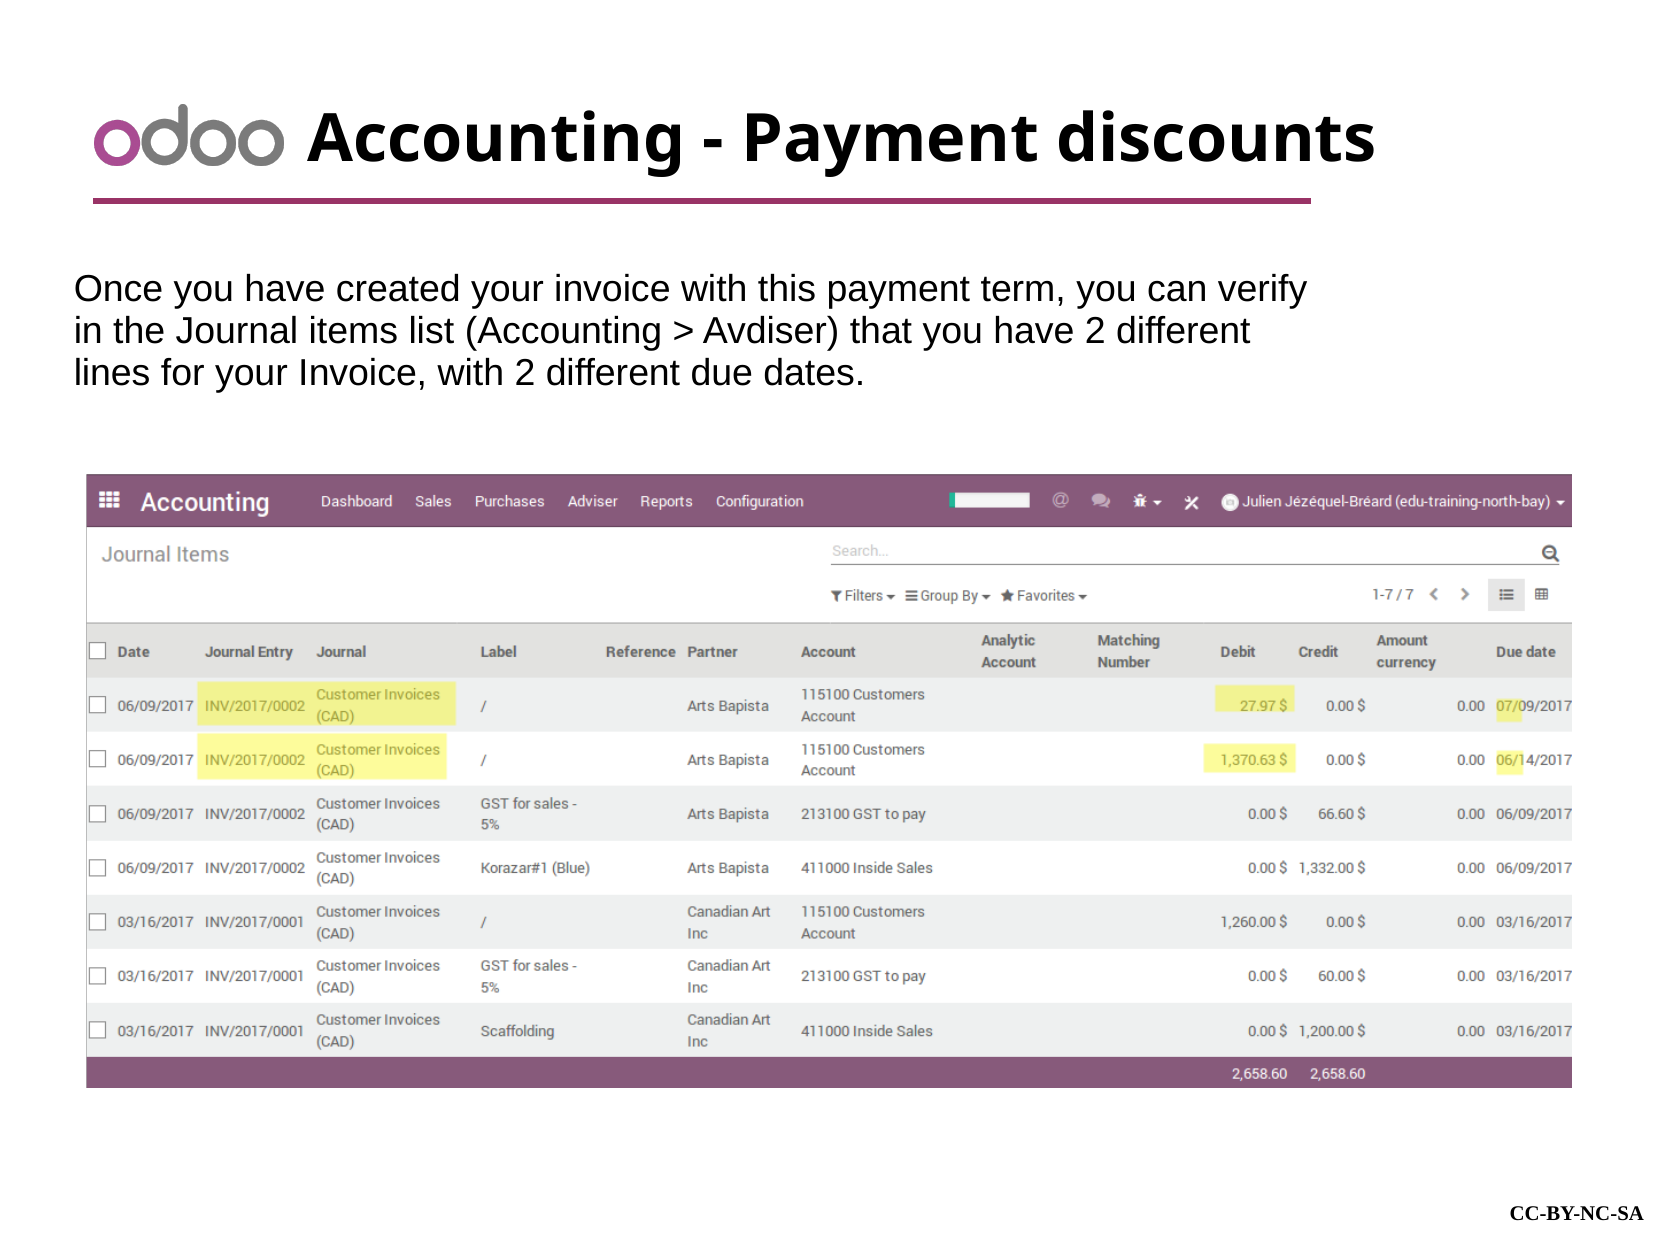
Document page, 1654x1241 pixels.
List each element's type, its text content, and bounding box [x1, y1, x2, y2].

picture [94, 104, 284, 166]
picture [82, 472, 1572, 1088]
text_box Once you have created your invoice with this payment term, you can verify in the Journal items list (Accounting > Avdiser) that you have 2 different lines for your Invoice, with 2 different due dates. [59, 259, 1347, 401]
title Accounting - Payment discounts [307, 31, 1570, 239]
